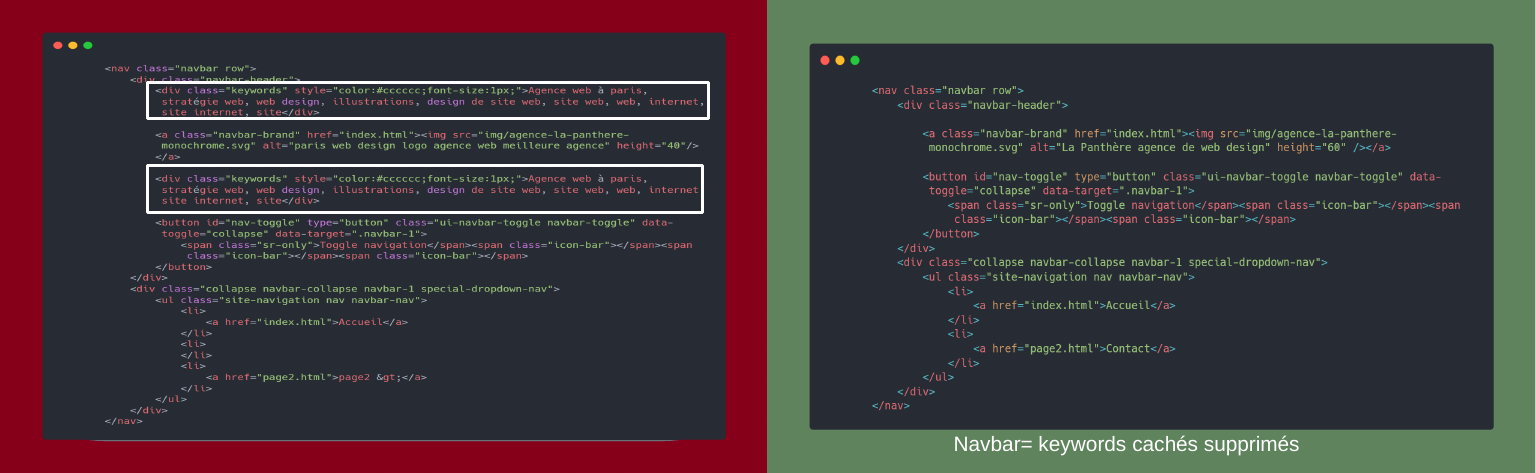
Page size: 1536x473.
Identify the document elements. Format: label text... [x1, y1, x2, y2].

text_box Navbar= keywords cachés supprimés [938, 425, 1341, 464]
picture [0, 0, 1536, 473]
